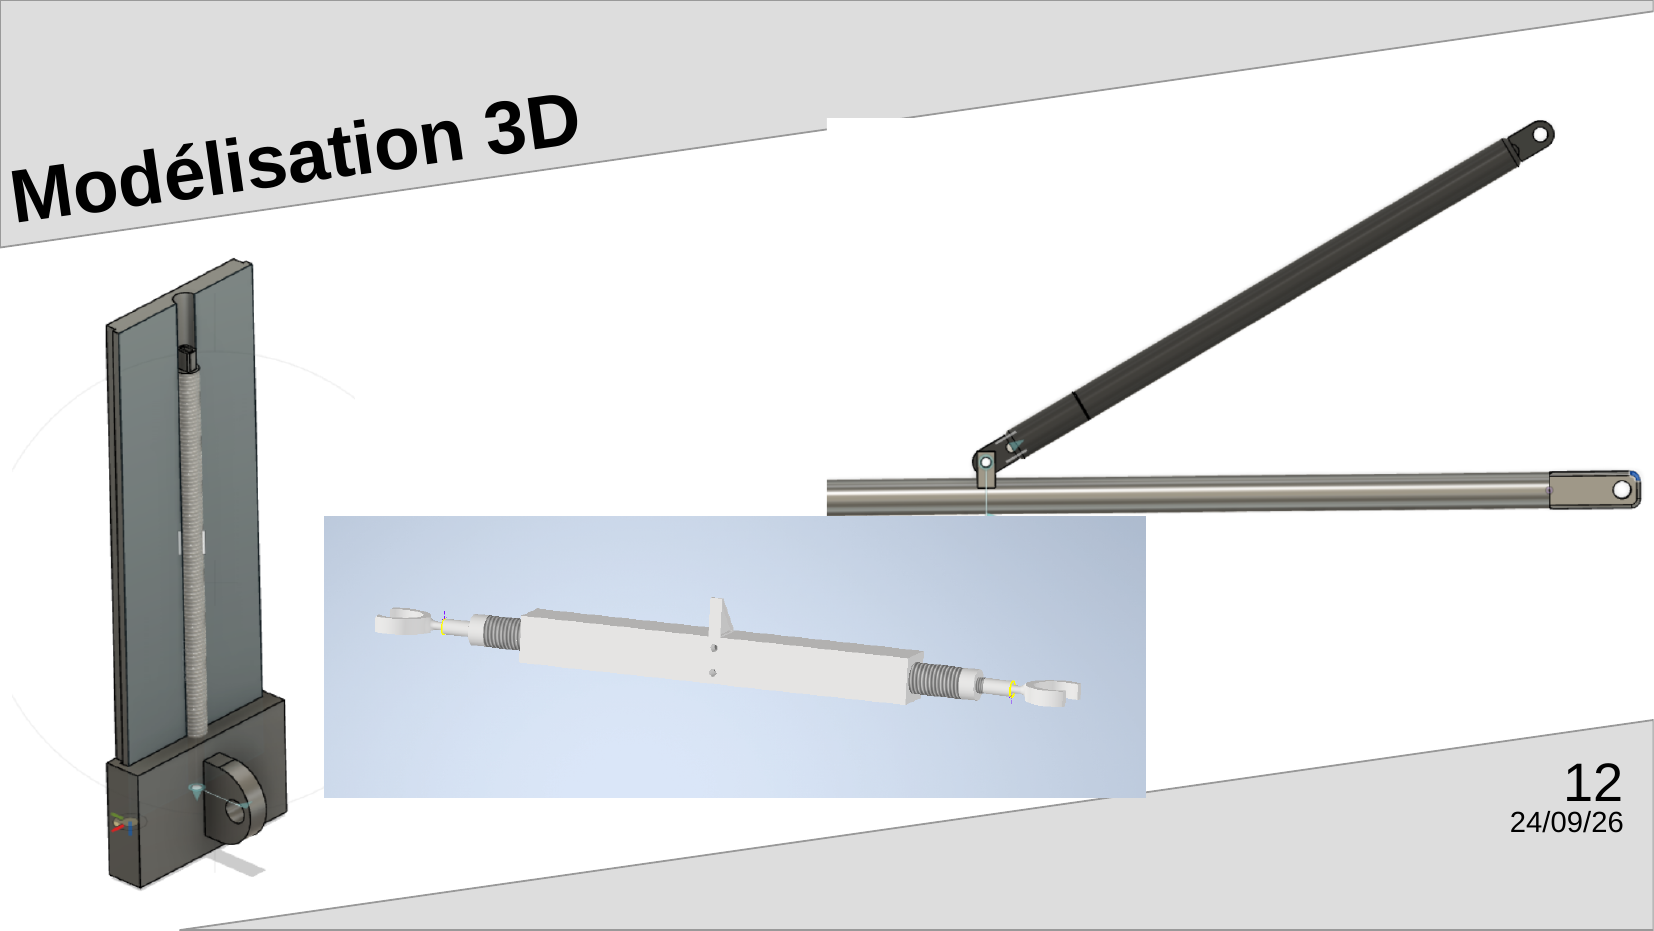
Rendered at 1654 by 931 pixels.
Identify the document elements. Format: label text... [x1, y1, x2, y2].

title Modélisation 3D [0, 0, 1484, 248]
picture [12, 118, 1654, 895]
